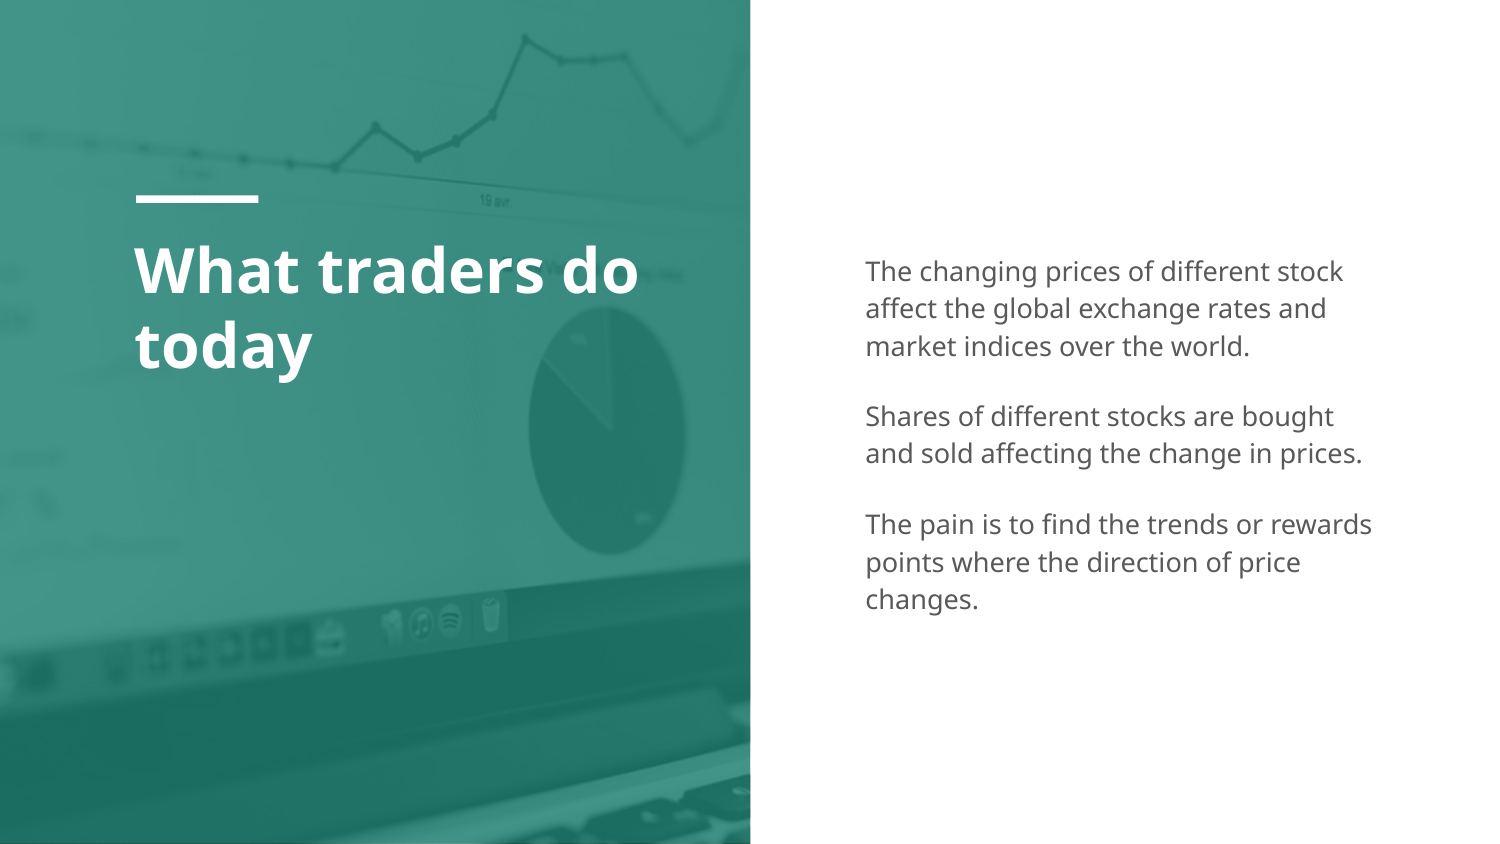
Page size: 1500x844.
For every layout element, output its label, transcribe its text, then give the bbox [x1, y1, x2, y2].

list The changing prices of different stock affect the global exchange rates and market indices over the world. Shares of different stocks are bought and sold affecting the change in prices. The pain is to find the trends or rewards points where the direction of price changes. [850, 173, 1404, 670]
title What traders do today [119, 216, 662, 494]
